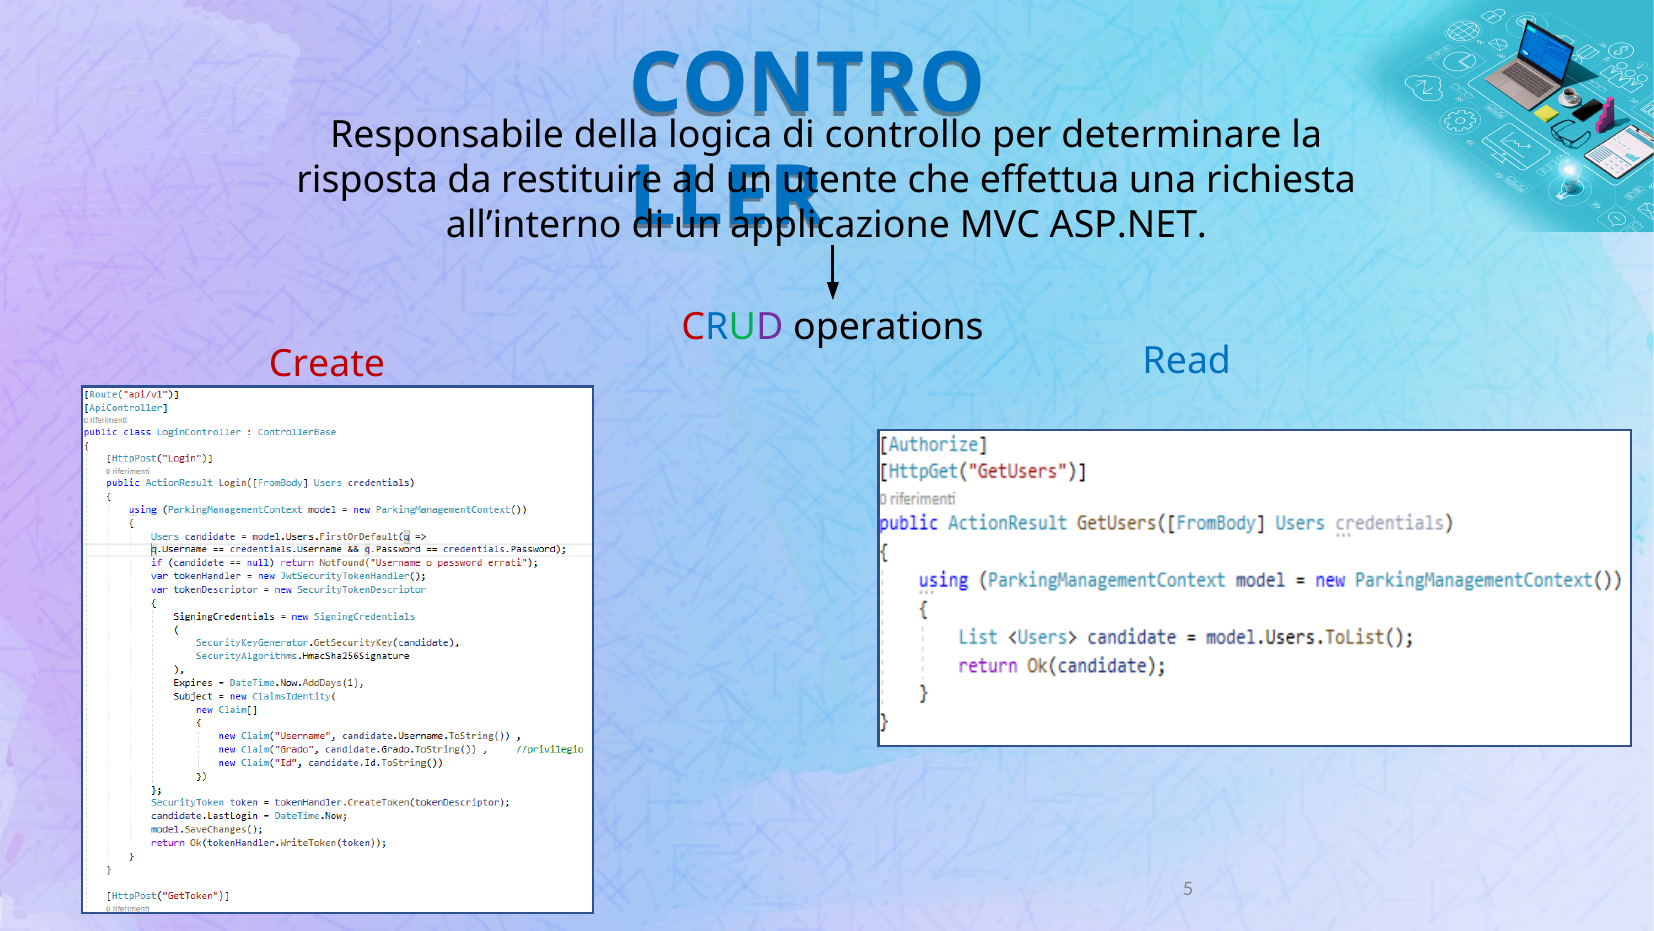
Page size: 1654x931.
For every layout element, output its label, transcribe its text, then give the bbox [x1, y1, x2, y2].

text_box [1167, 862, 1540, 912]
picture [82, 387, 593, 912]
text_box Read [1127, 329, 1309, 390]
text_box Create [253, 331, 436, 385]
text_box CRUD operations [529, 295, 1137, 356]
picture [879, 430, 1631, 746]
text_box CONTROLLER [614, 14, 1040, 102]
picture [1322, 0, 1654, 232]
text_box Responsabile della logica di controllo per determinare la risposta da restituire ad un utente che effettua una richiesta all’interno di un applicazione MVC ASP.NET. [253, 102, 1400, 254]
